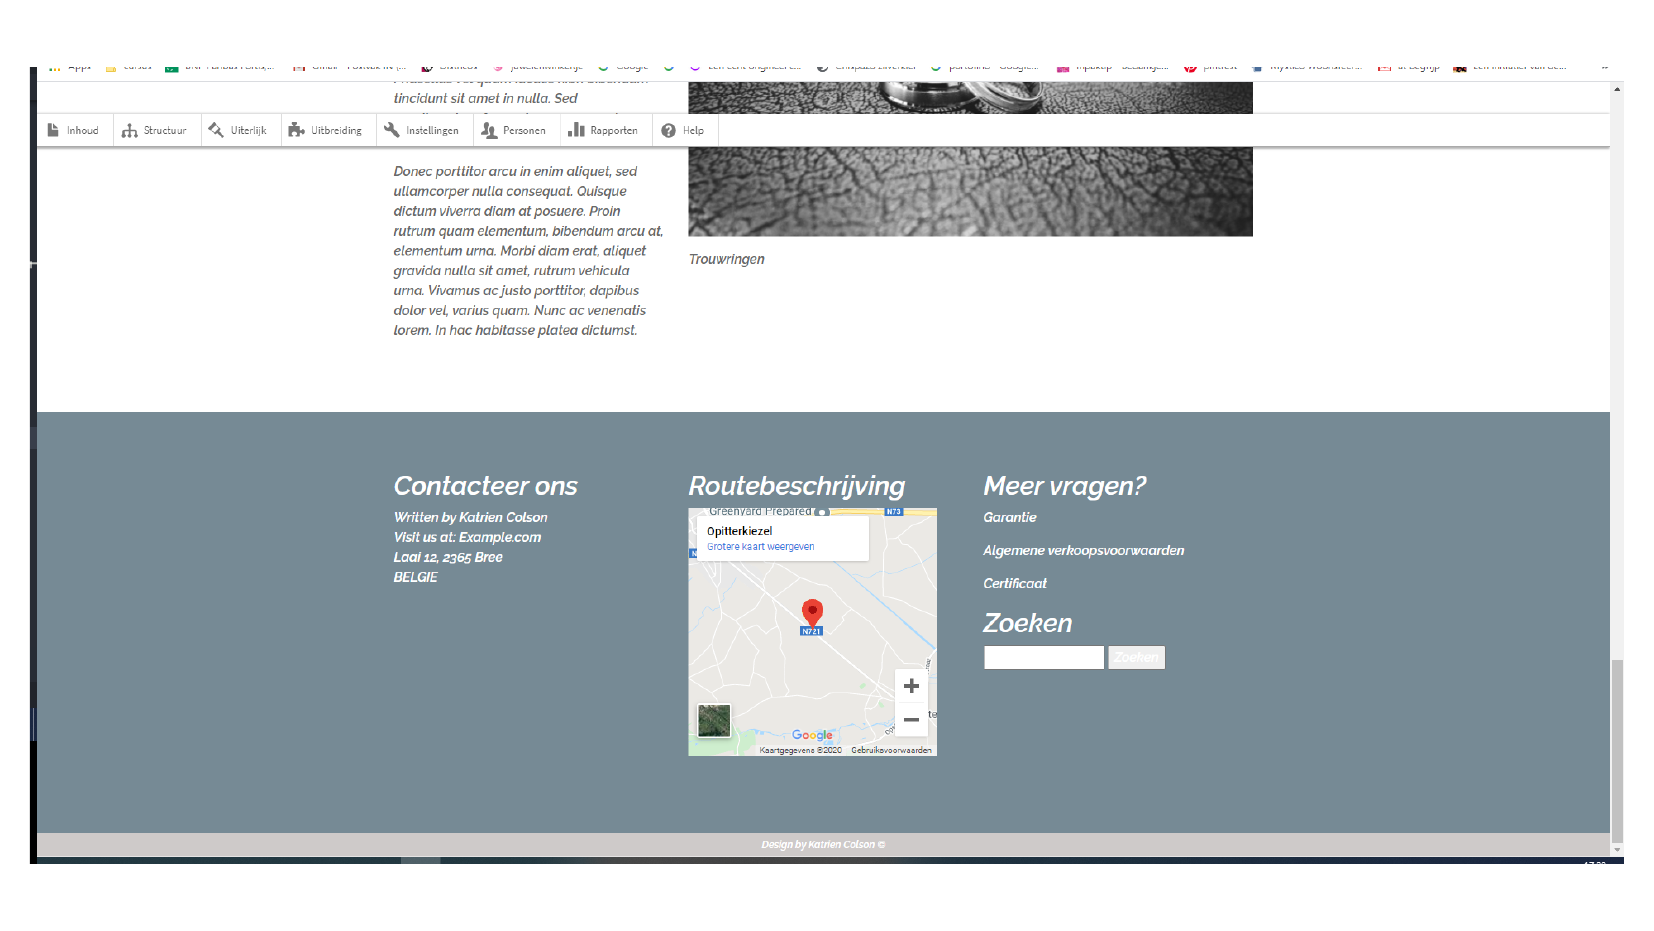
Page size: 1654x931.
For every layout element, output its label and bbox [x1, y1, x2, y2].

picture [29, 67, 1624, 864]
